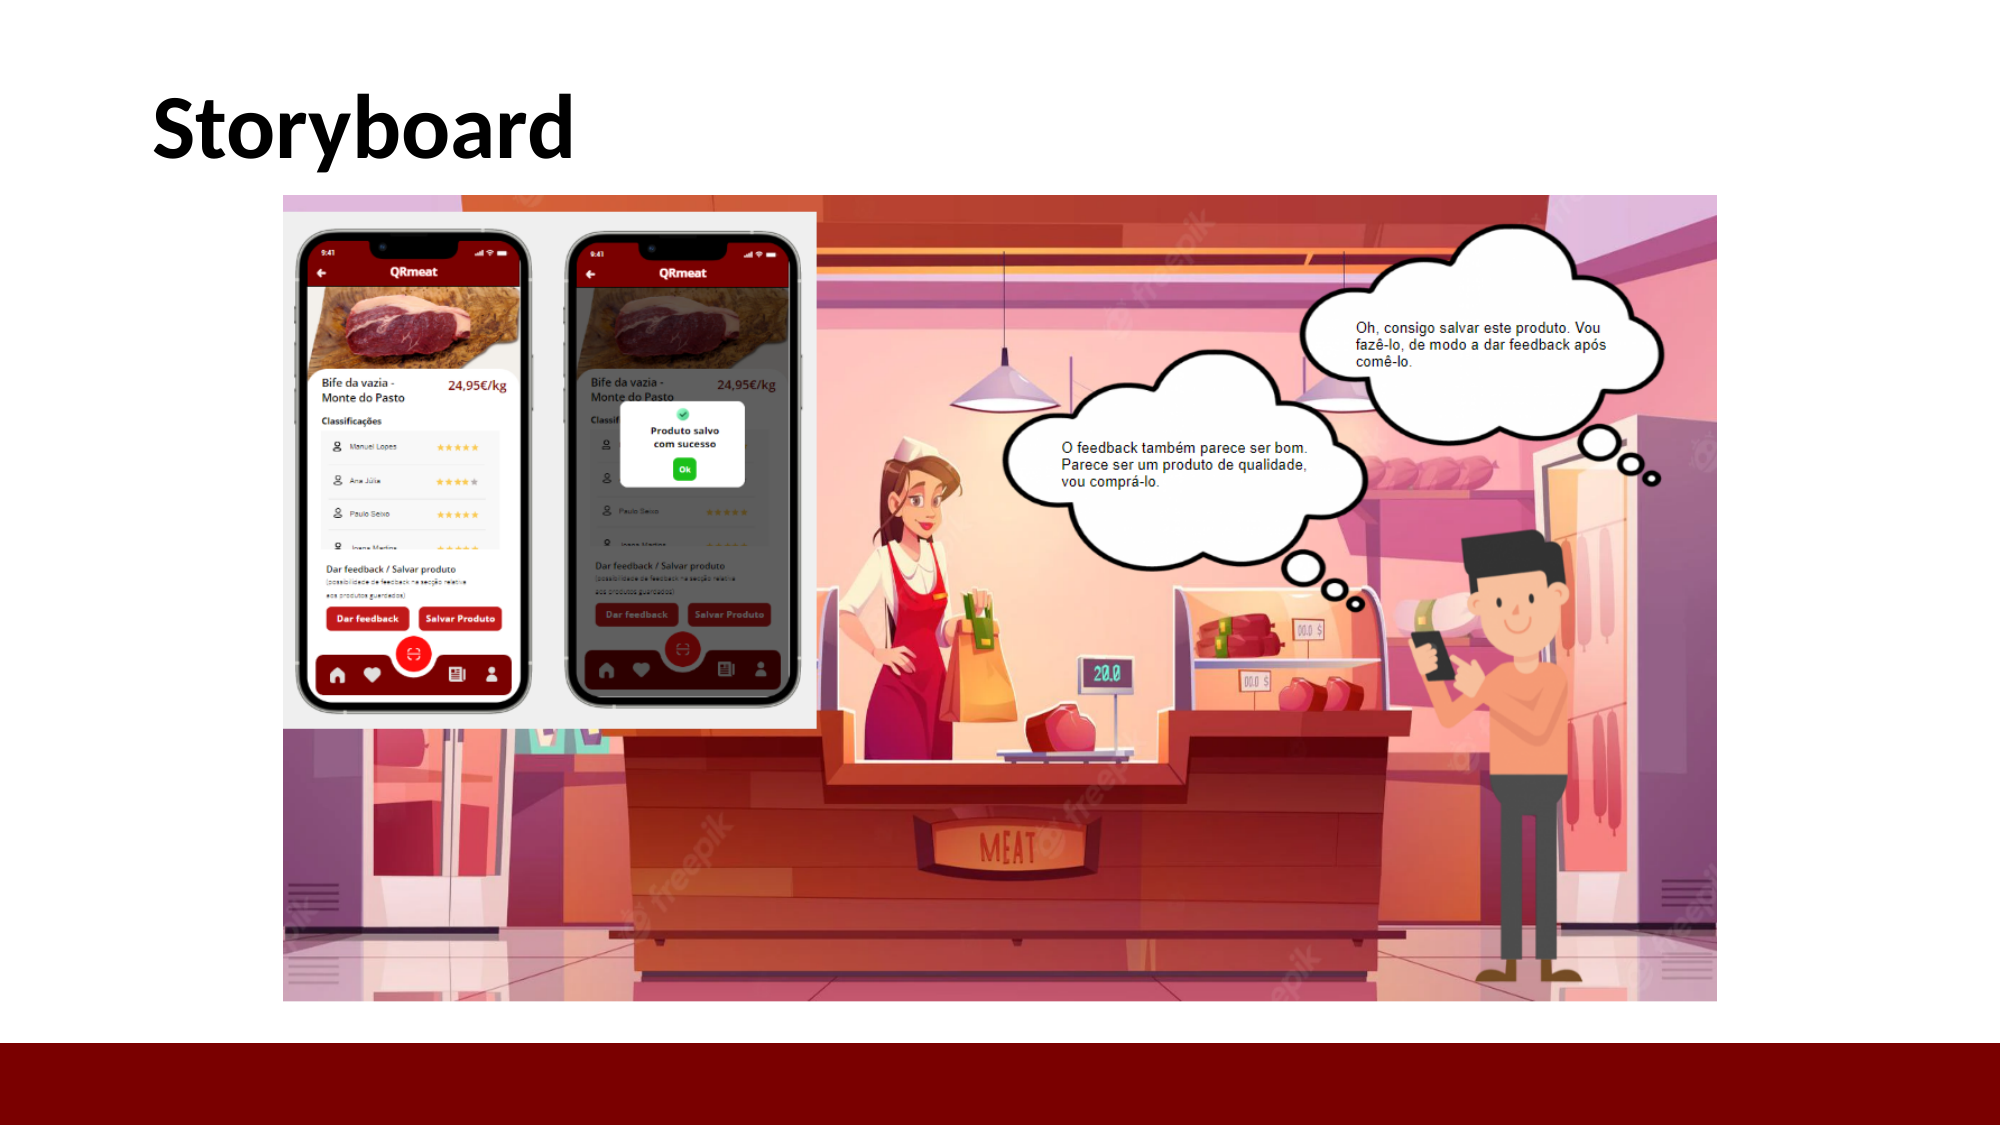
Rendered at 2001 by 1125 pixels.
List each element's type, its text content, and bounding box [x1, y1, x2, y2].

text_box [0, 1043, 2000, 1125]
title Storyboard [137, 20, 1863, 238]
picture [283, 195, 1717, 1007]
